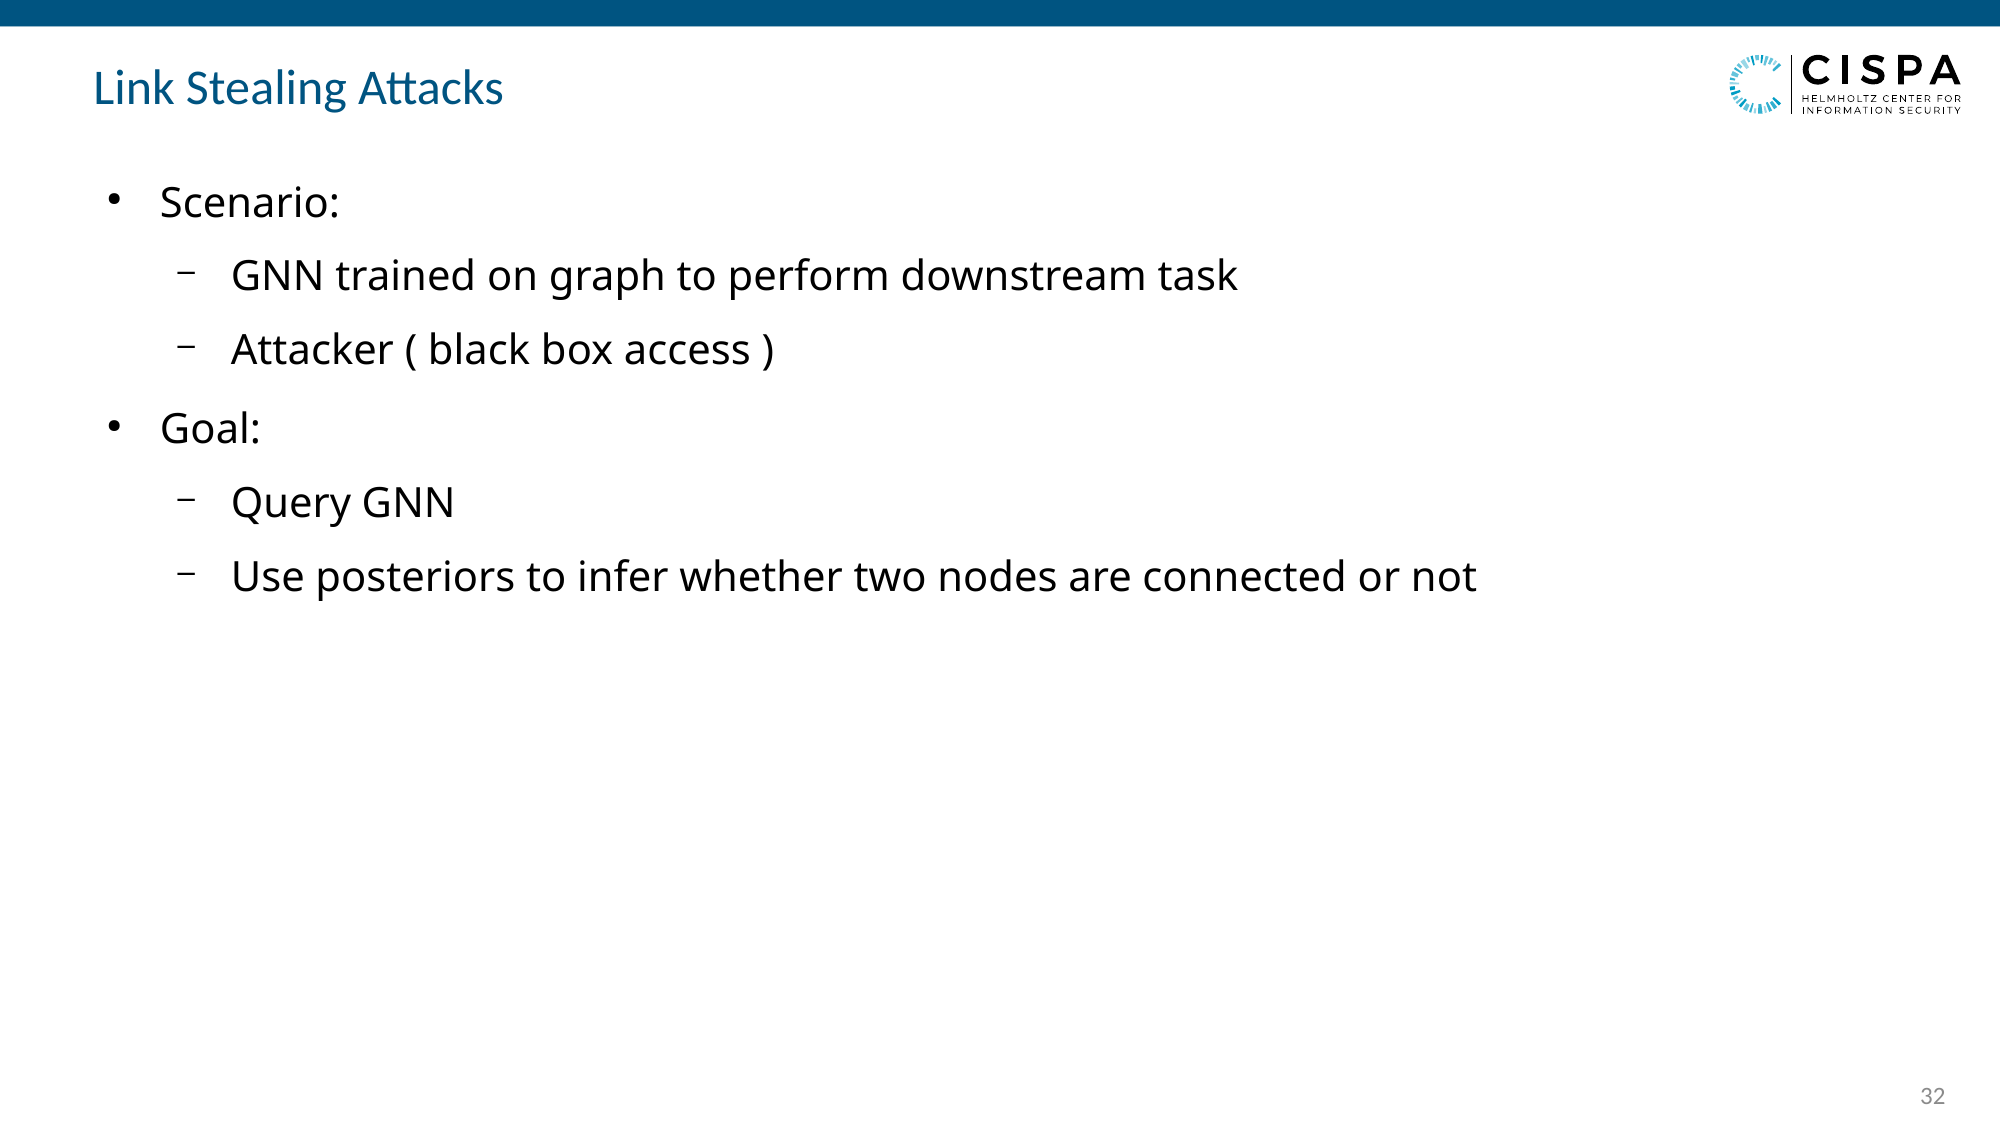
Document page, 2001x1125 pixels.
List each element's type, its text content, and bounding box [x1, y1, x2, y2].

slide_number <number> [1870, 1065, 1961, 1125]
title Link Stealing Attacks [78, 38, 1699, 131]
list Scenario: GNN trained on graph to perform downstream task Attacker ( black box access ) Goal: Query GNN Use posteriors to infer whether two nodes are connected or not [78, 170, 1922, 1024]
